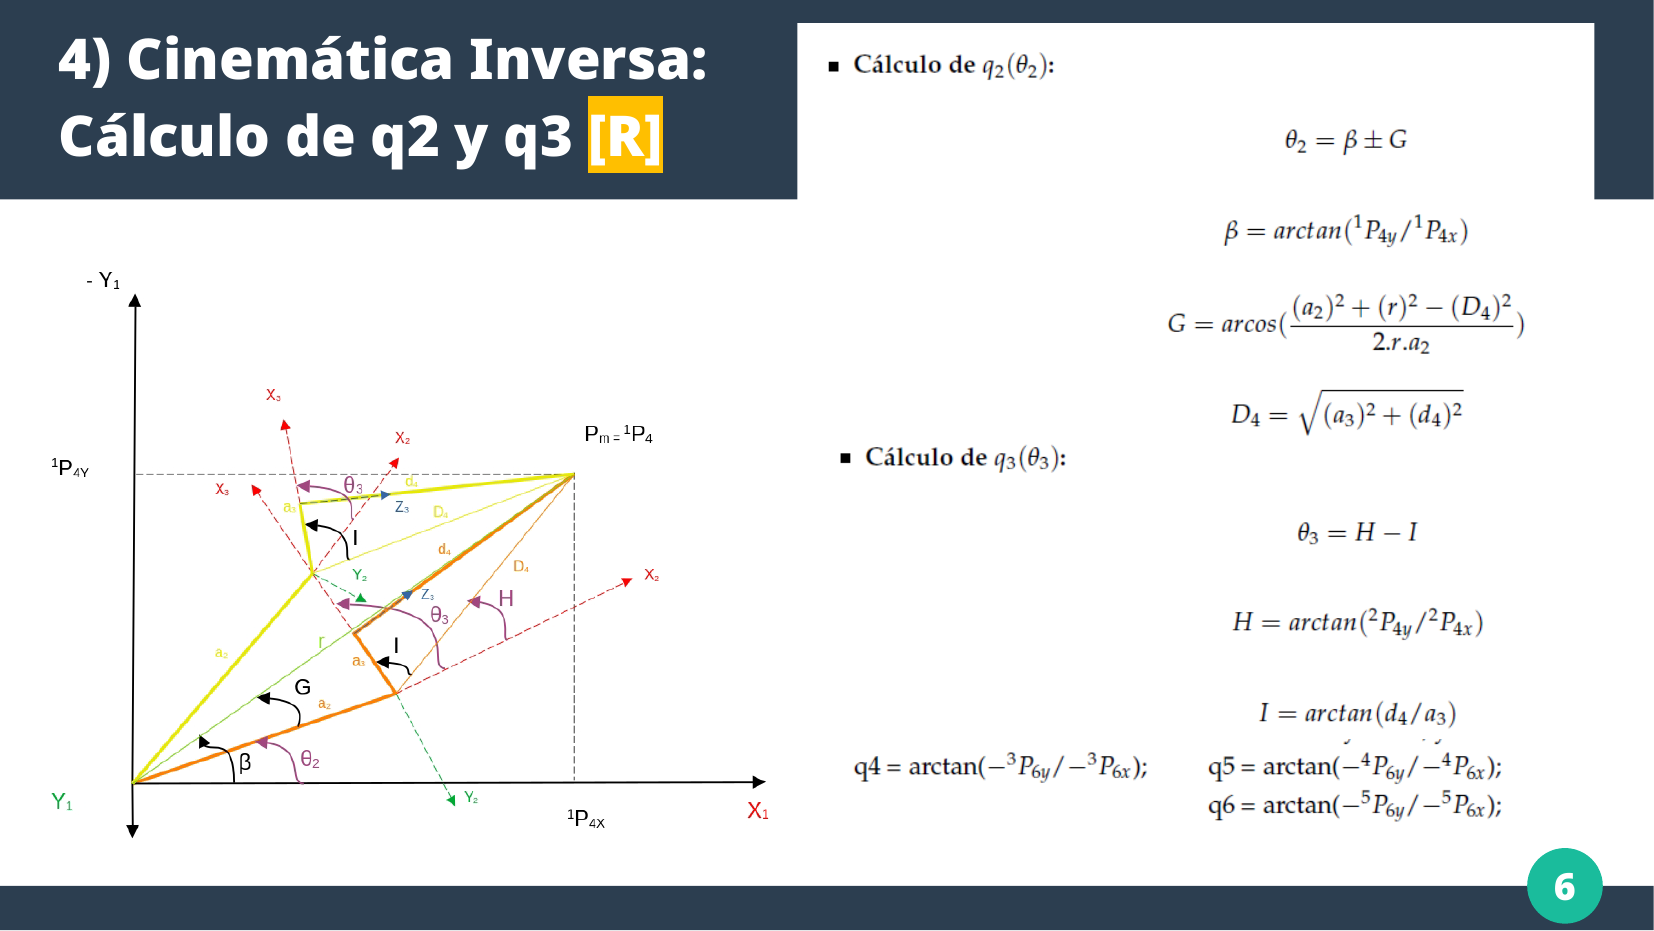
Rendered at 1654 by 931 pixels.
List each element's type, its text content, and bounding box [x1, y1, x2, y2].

picture [5, 23, 1595, 857]
title 4) Cinemática Inversa: Cálculo de q2 y q3 [R] [59, 37, 797, 156]
